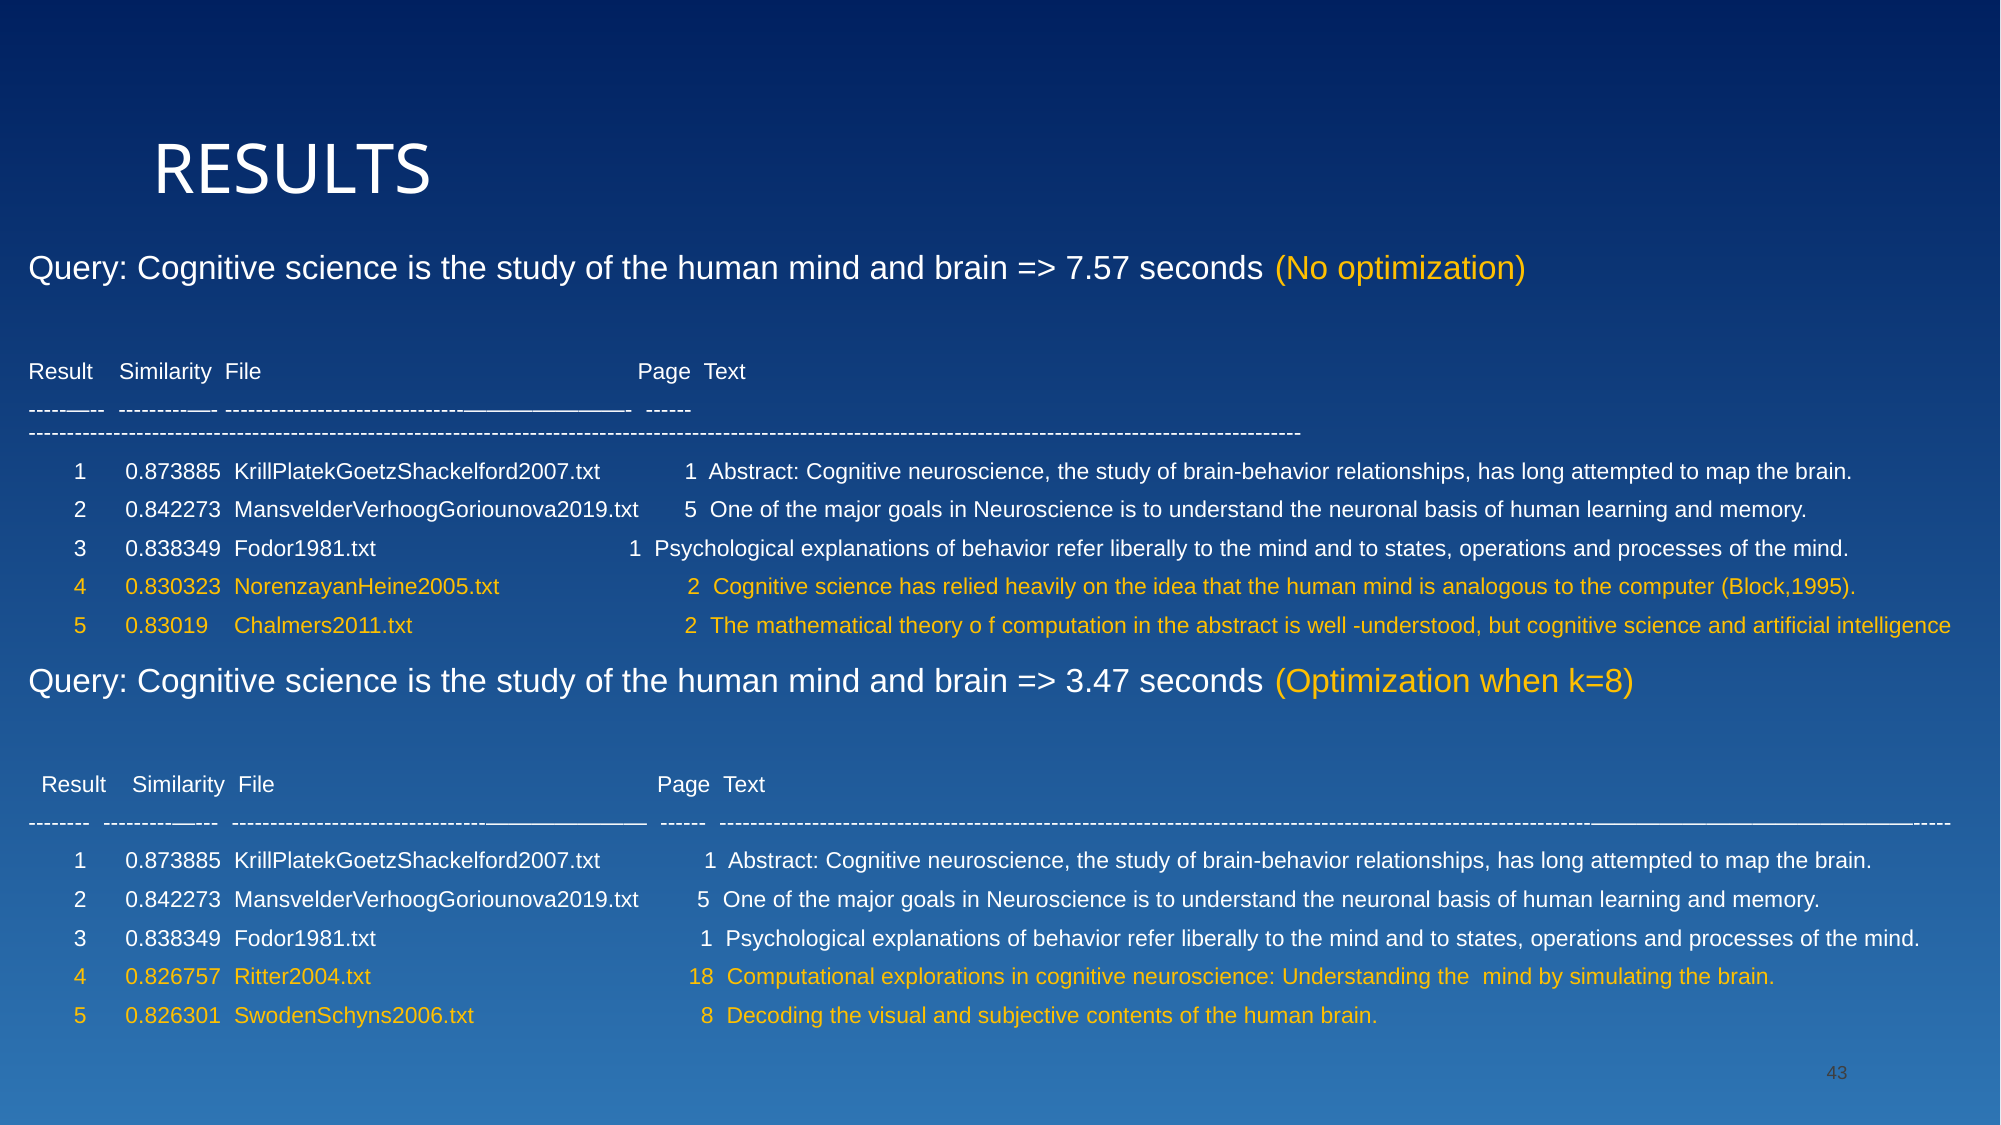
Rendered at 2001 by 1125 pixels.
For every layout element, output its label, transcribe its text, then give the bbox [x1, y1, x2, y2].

subtitle Query: Cognitive science is the study of the human mind and brain => 7.57 seconds (No optimization) Result Similarity File Page Text -----—-- ---------—- -------------------------------———————- ------ --------------------------------------------------------------------------------------------------------------------------------------------------------------------- 1 0.873885 KrillPlatekGoetzShackelford2007.txt 1 Abstract: Cognitive neuroscience, the study of brain-behavior relationships, has long attempted to map the brain. 2 0.842273 MansvelderVerhoogGoriounova2019.txt 5 One of the major goals in Neuroscience is to understand the neuronal basis of human learning and memory. 3 0.838349 Fodor1981.txt 1 Psychological explanations of behavior refer liberally to the mind and to states, operations and processes of the mind. 4 0.830323 NorenzayanHeine2005.txt 2 Cognitive science has relied heavily on the idea that the human mind is analogous to the computer (Block,1995). 5 0.83019 Chalmers2011.txt 2 The mathematical theory o f computation in the abstract is well -understood, but cognitive science and artificial intelligence [13, 245, 1987, 705]
slide_number 43 [1412, 1042, 1863, 1103]
title RESULTS [137, 59, 1863, 245]
